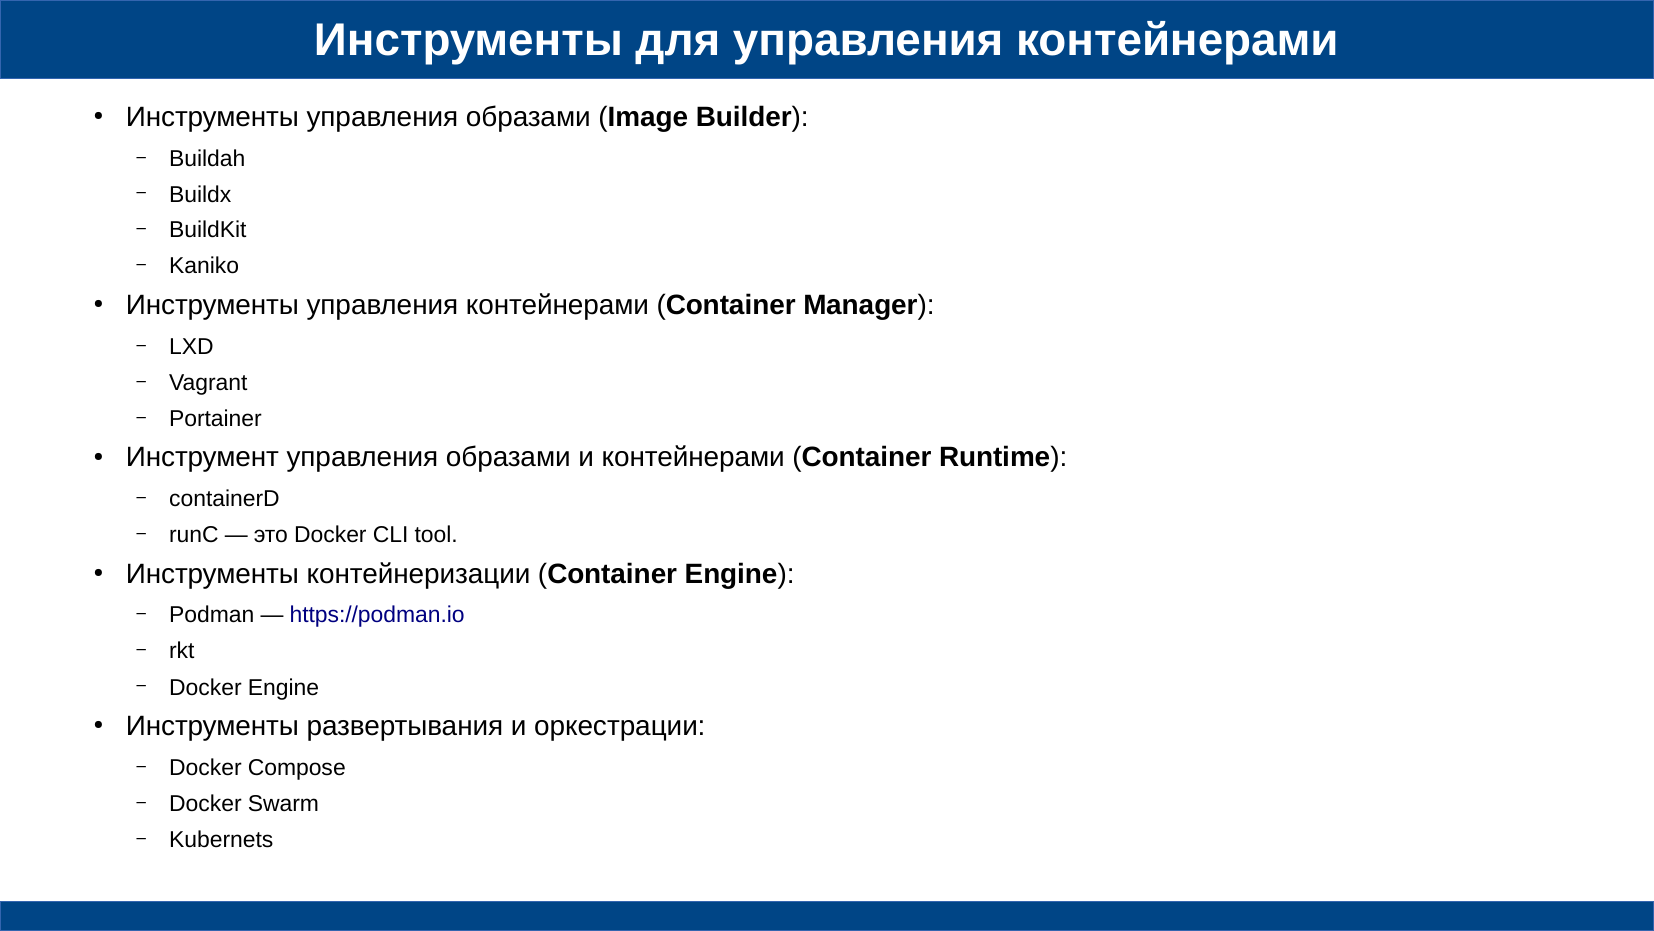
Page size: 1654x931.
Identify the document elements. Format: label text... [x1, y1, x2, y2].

list Инструменты управления образами (Image Builder): Buildah Buildx BuildKit Kaniko Инструменты управления контейнерами (Container Manager): LXD Vagrant Portainer Инструмент управления образами и контейнерами (Container Runtime): containerD runC — это Docker CLI tool. Инструменты контейнеризации (Container Engine): Podman — https://podman.io rkt Docker Engine Инструменты развертывания и оркестрации: Docker Compose Docker Swarm Kubernets [82, 101, 1571, 856]
title Инструменты для управления контейнерами [0, 0, 1654, 79]
